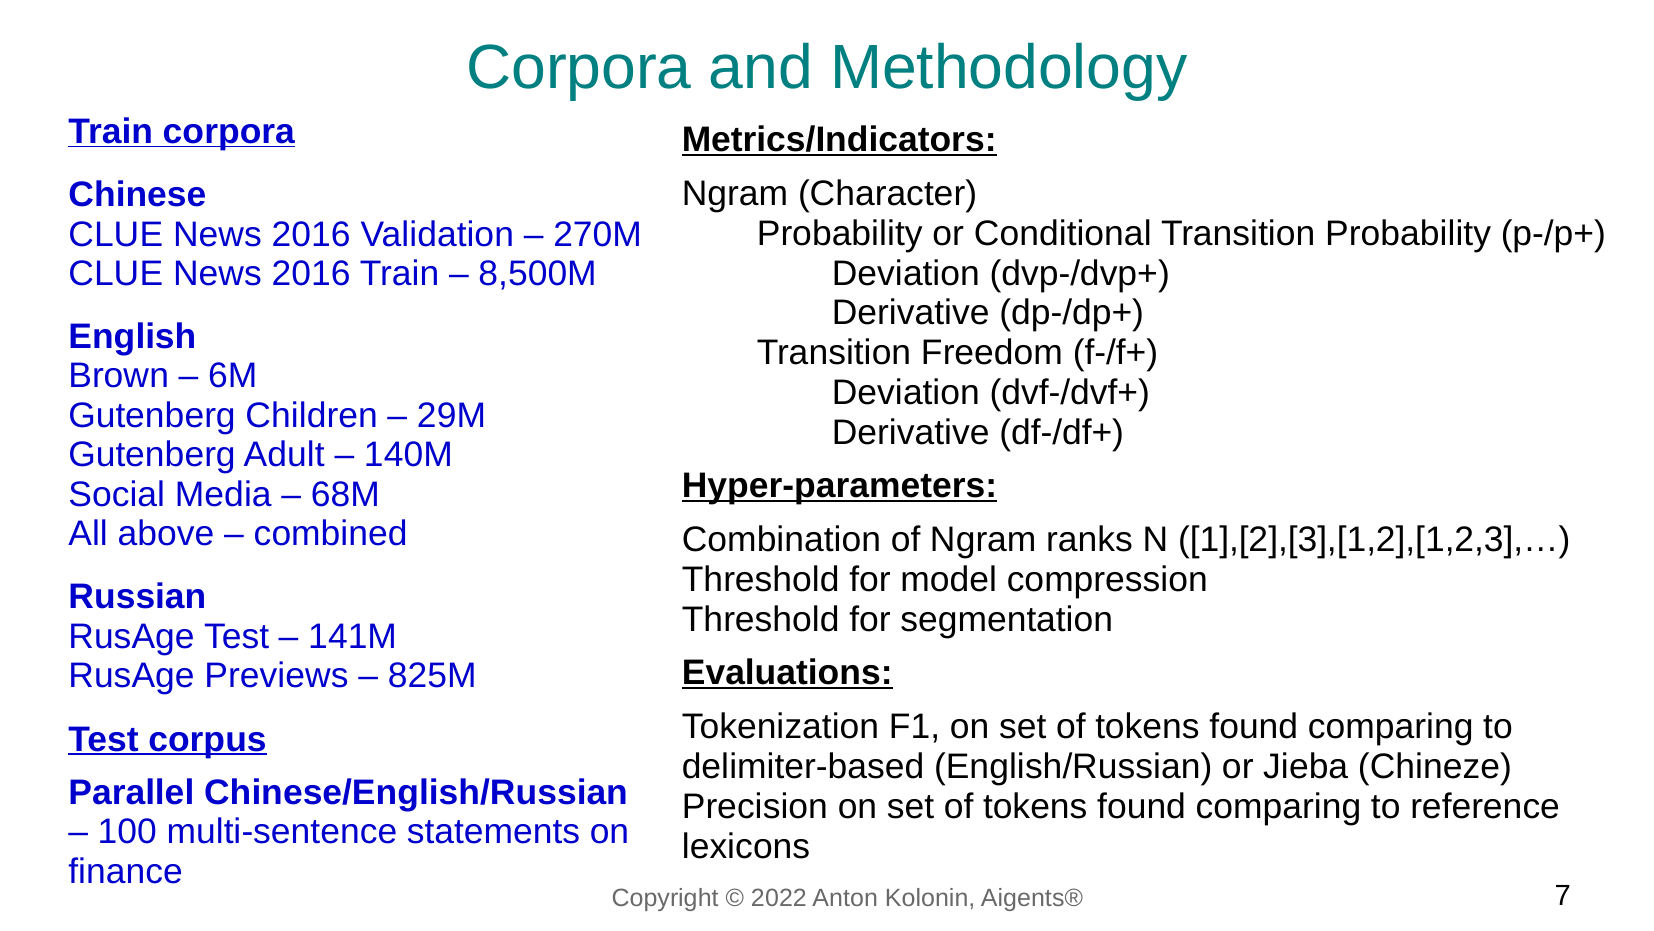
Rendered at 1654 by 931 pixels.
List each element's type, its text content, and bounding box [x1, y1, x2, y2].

text_box Metrics/Indicators: Ngram (Character) Probability or Conditional Transition Probability (p-/p+) Deviation (dvp-/dvp+) Derivative (dp-/dp+) Transition Freedom (f-/f+) Deviation (dvf-/dvf+) Derivative (df-/df+) Hyper-parameters: Combination of Ngram ranks N ([1],[2],[3],[1,2],[1,2,3],…) Threshold for model compression Threshold for segmentation Evaluations: Tokenization F1, on set of tokens found comparing to delimiter-based (English/Russian) or Jieba (Chineze) Precision on set of tokens found comparing to reference lexicons [667, 112, 1641, 897]
text_box Corpora and Methodology [0, 0, 1630, 135]
text_box Train corpora Chinese CLUE News 2016 Validation – 270M CLUE News 2016 Train – 8,500M English Brown – 6M Gutenberg Children – 29M Gutenberg Adult – 140M Social Media – 68M All above – combined Russian RusAge Test – 141M RusAge Previews – 825M Test corpus Parallel Chinese/English/Russian – 100 multi-sentence statements on finance [53, 102, 675, 898]
